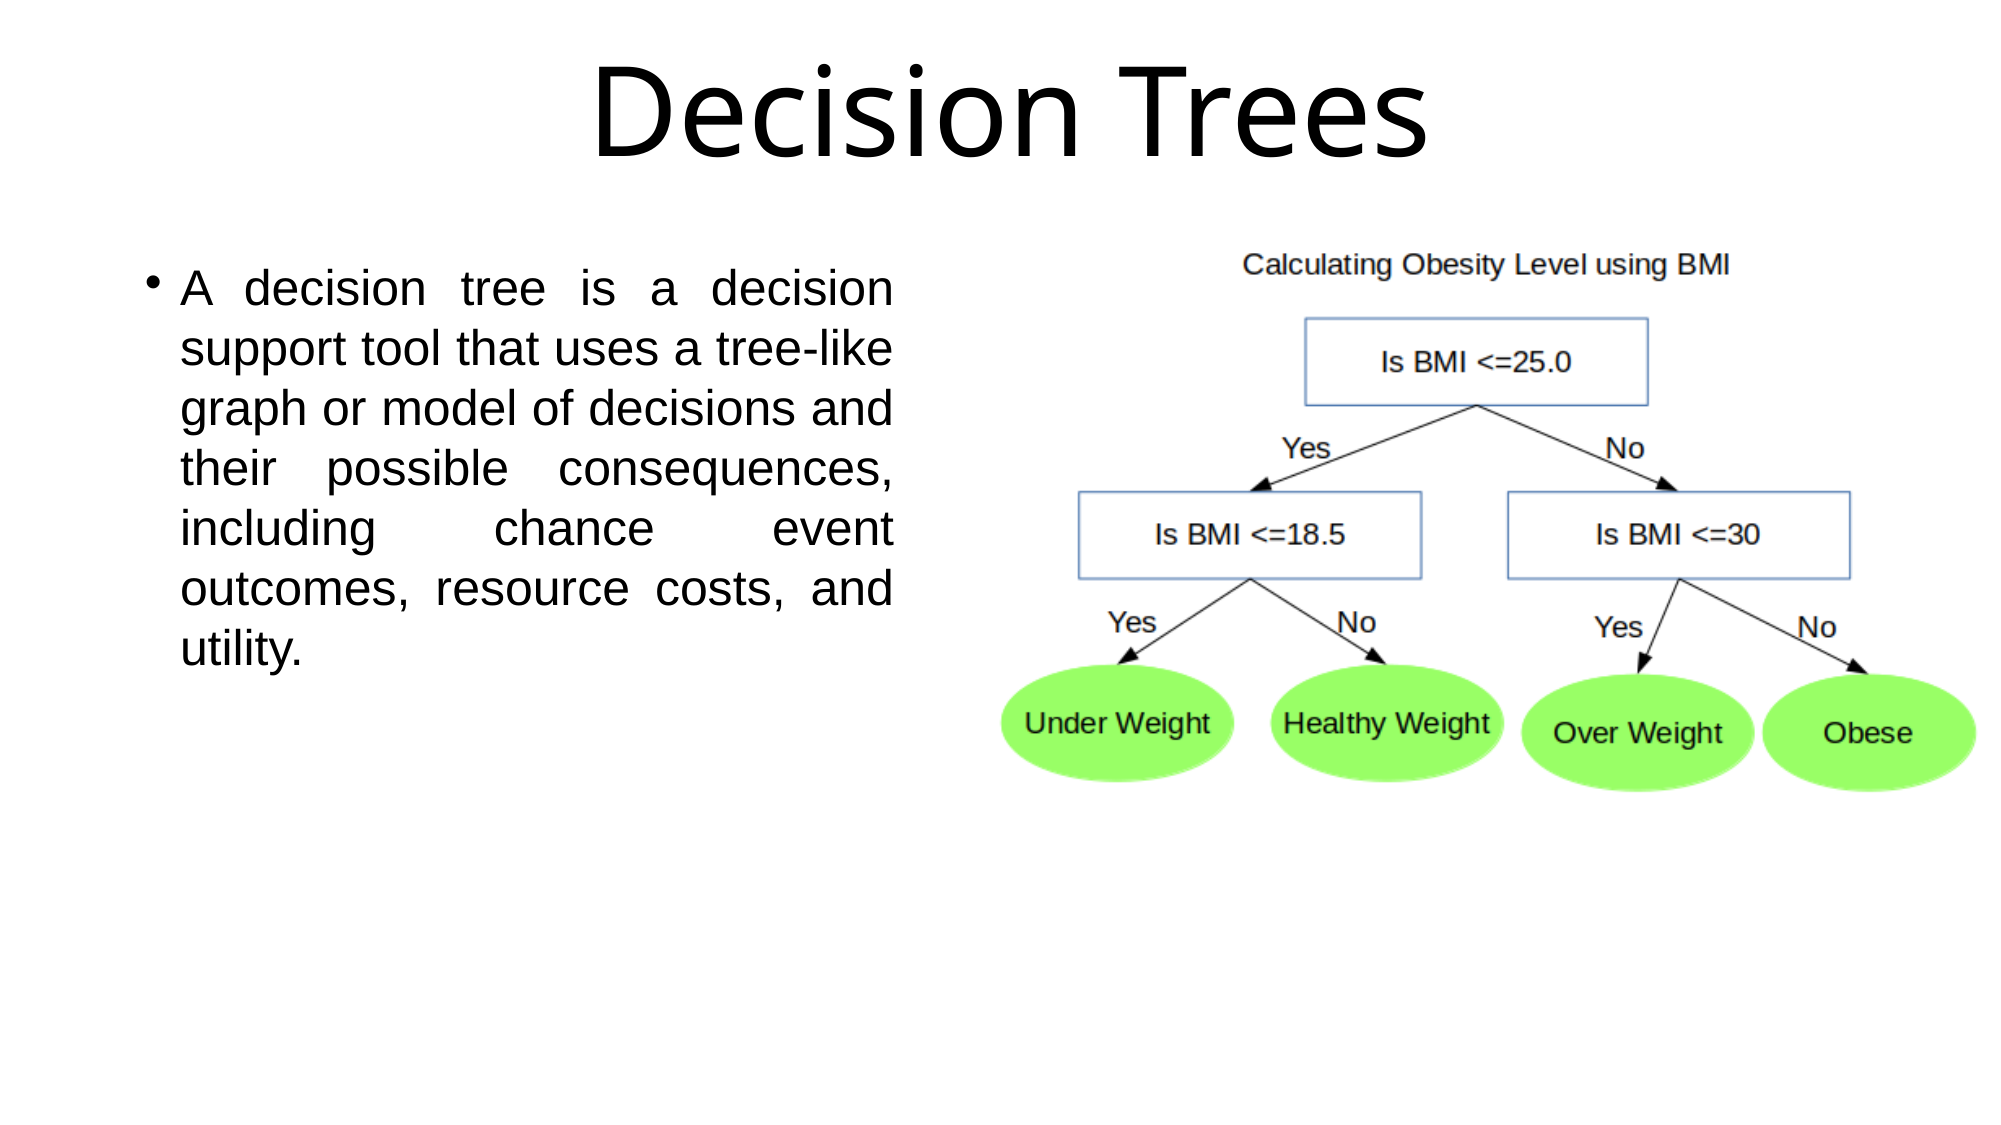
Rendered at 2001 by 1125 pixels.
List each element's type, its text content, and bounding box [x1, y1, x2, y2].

text_box Decision Trees [259, 35, 1760, 189]
picture [992, 226, 1986, 815]
text_box A decision tree is a decision support tool that uses a tree-like graph or model of decisions and their possible consequences, including chance event outcomes, resource costs, and utility. [129, 247, 910, 922]
